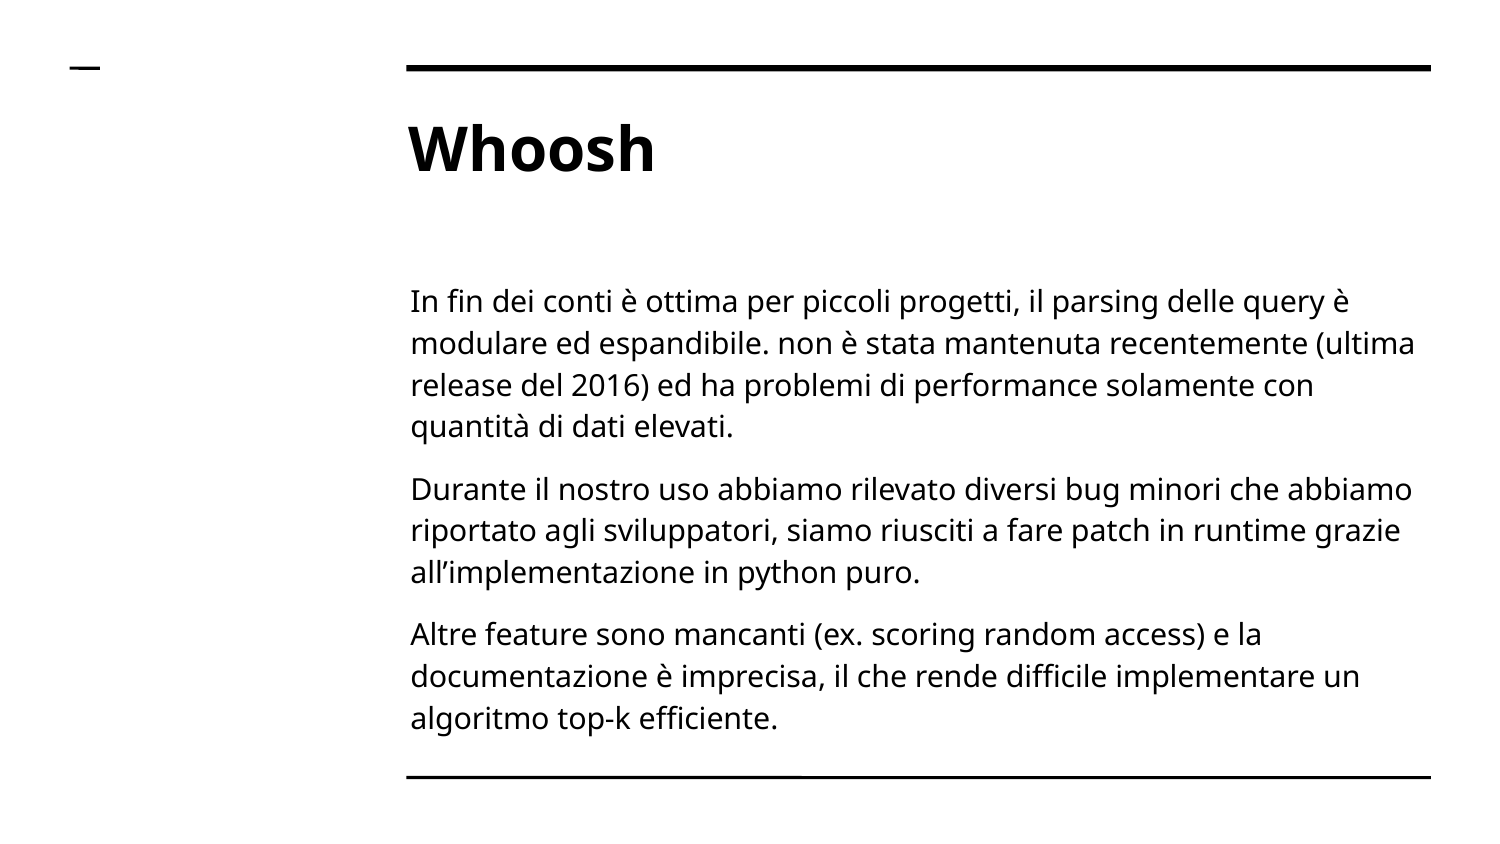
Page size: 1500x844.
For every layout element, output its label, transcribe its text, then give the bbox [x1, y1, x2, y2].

list In fin dei conti è ottima per piccoli progetti, il parsing delle query è modulare ed espandibile. non è stata mantenuta recentemente (ultima release del 2016) ed ha problemi di performance solamente con quantità di dati elevati. Durante il nostro uso abbiamo rilevato diversi bug minori che abbiamo riportato agli sviluppatori, siamo riusciti a fare patch in runtime grazie all’implementazione in python puro. Altre feature sono mancanti (ex. scoring random access) e la documentazione è imprecisa, il che rende difficile implementare un algoritmo top-k efficiente. [395, 261, 1433, 755]
title Whoosh [393, 94, 1431, 199]
